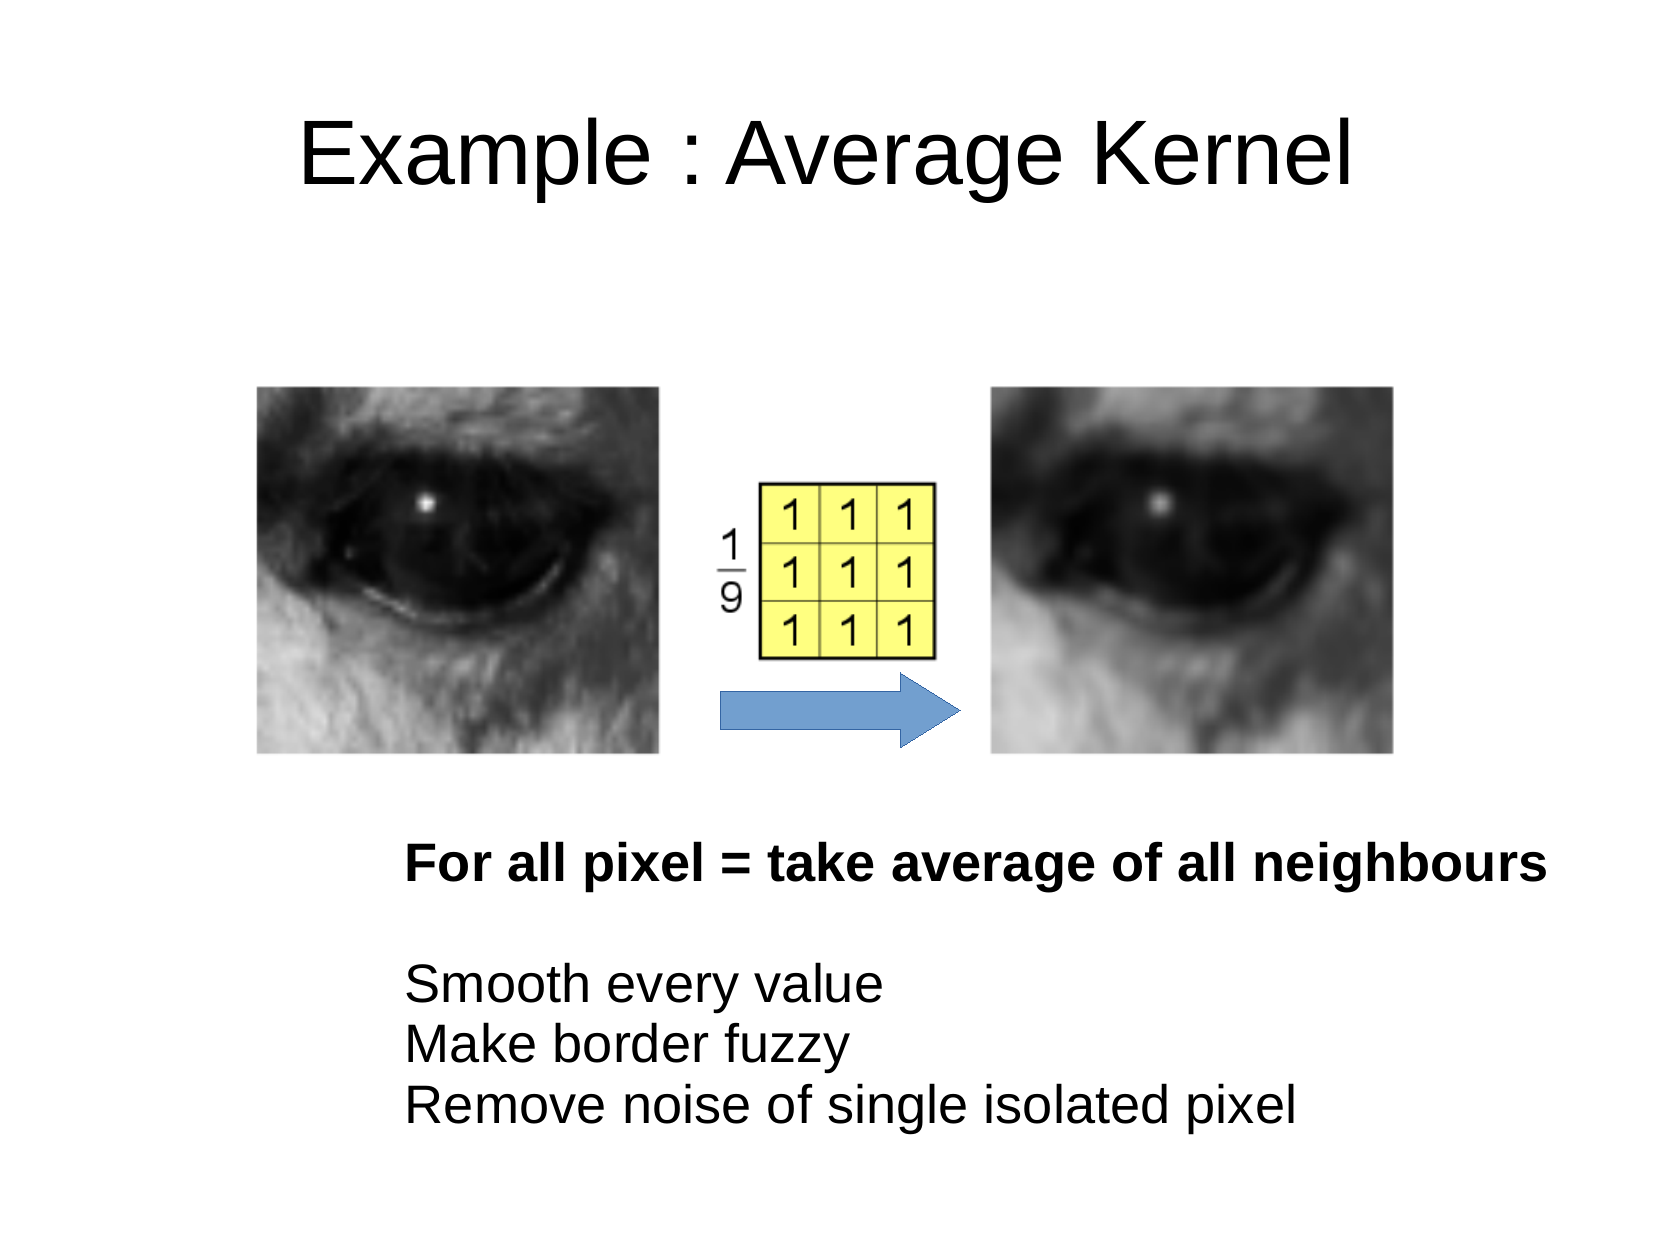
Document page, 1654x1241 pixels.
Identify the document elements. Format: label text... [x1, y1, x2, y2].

picture [254, 386, 1397, 757]
text_box [720, 672, 961, 748]
text_box For all pixel = take average of all neighbours Smooth every value Make border fuzzy Remove noise of single isolated pixel [390, 825, 1565, 1203]
title Example : Average Kernel [82, 49, 1571, 257]
